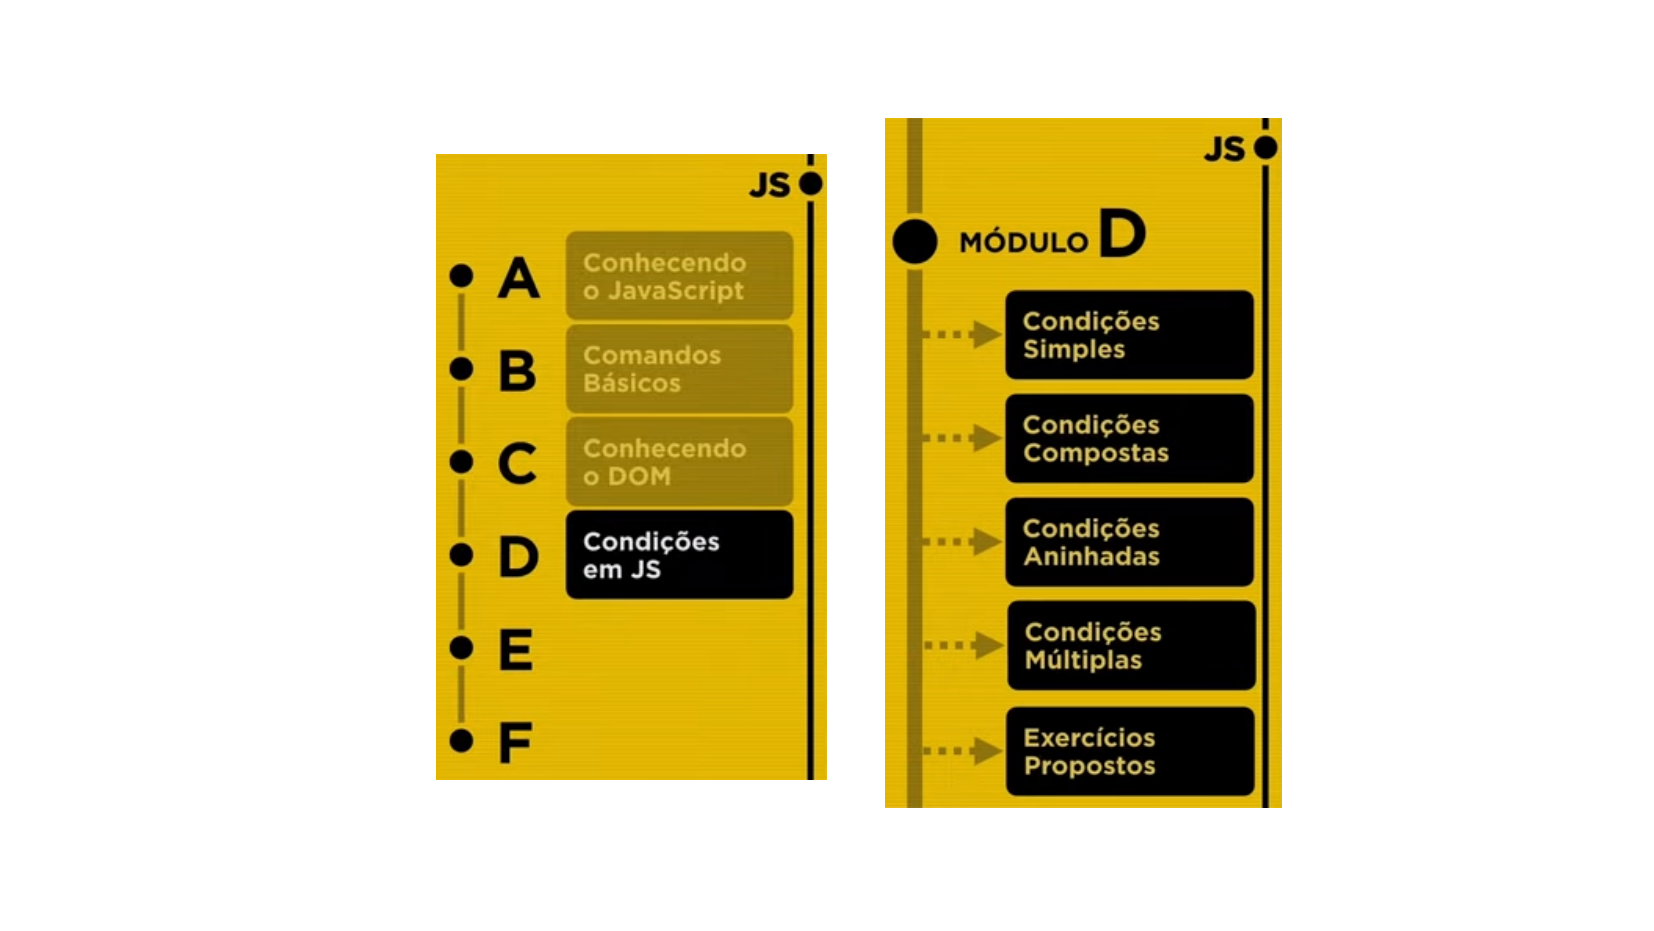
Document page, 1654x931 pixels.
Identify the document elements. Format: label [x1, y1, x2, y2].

picture [436, 154, 827, 780]
picture [885, 118, 1282, 808]
